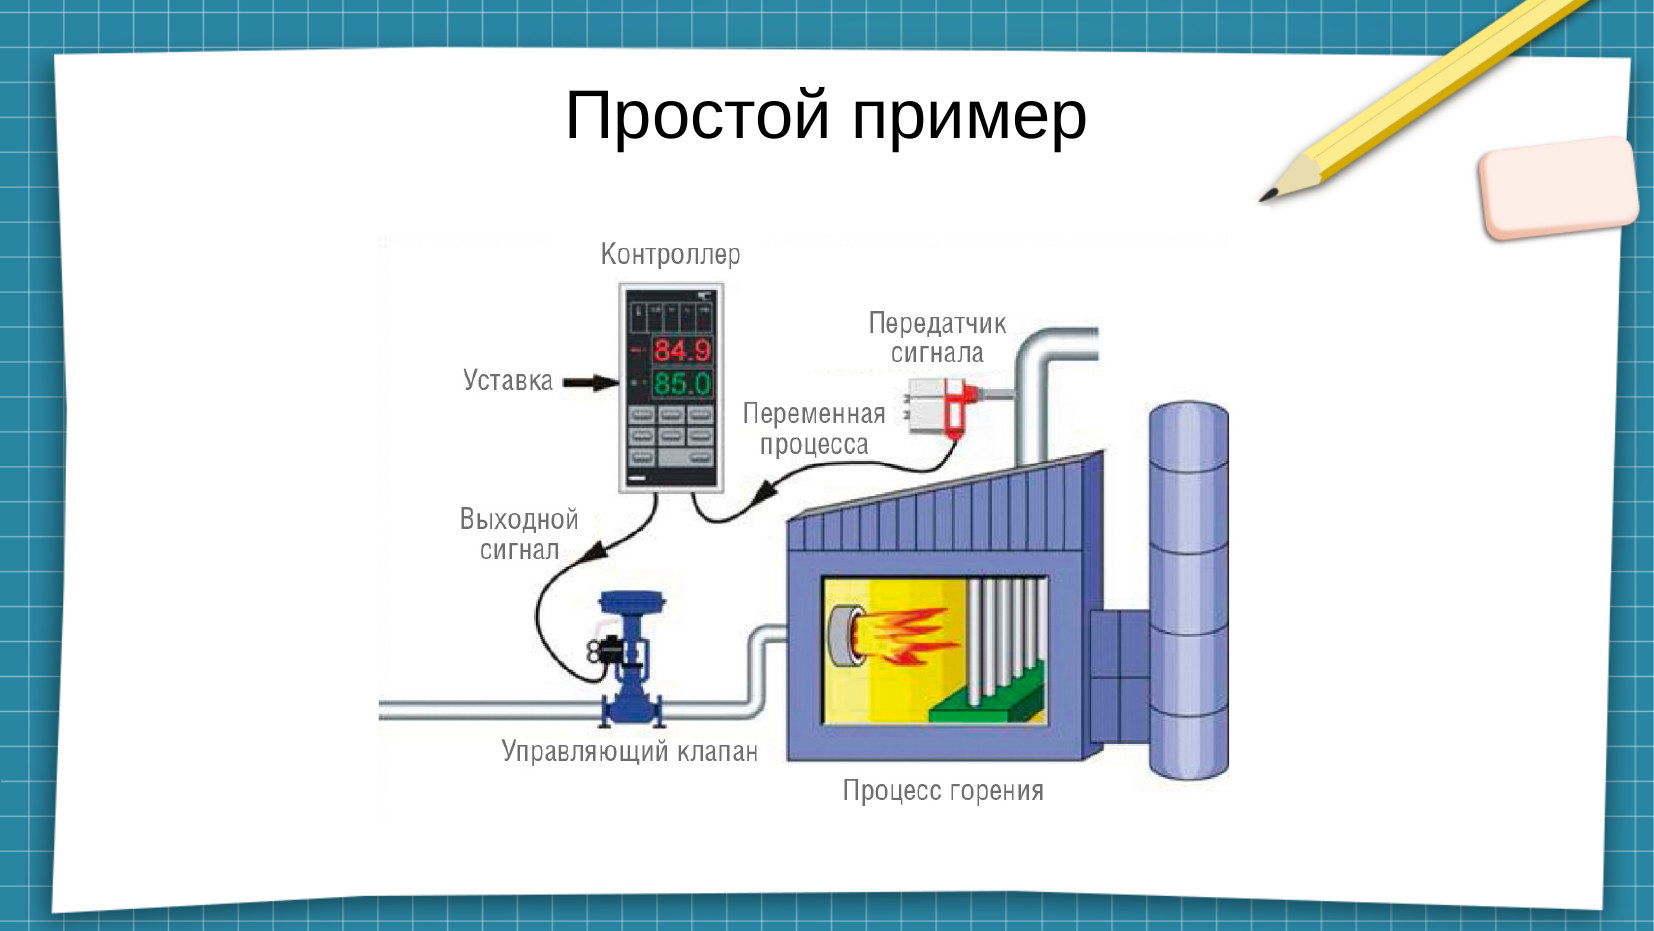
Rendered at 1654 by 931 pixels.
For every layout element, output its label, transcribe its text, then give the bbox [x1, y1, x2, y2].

title Простой пример [82, 37, 1571, 193]
picture [0, 0, 1654, 931]
